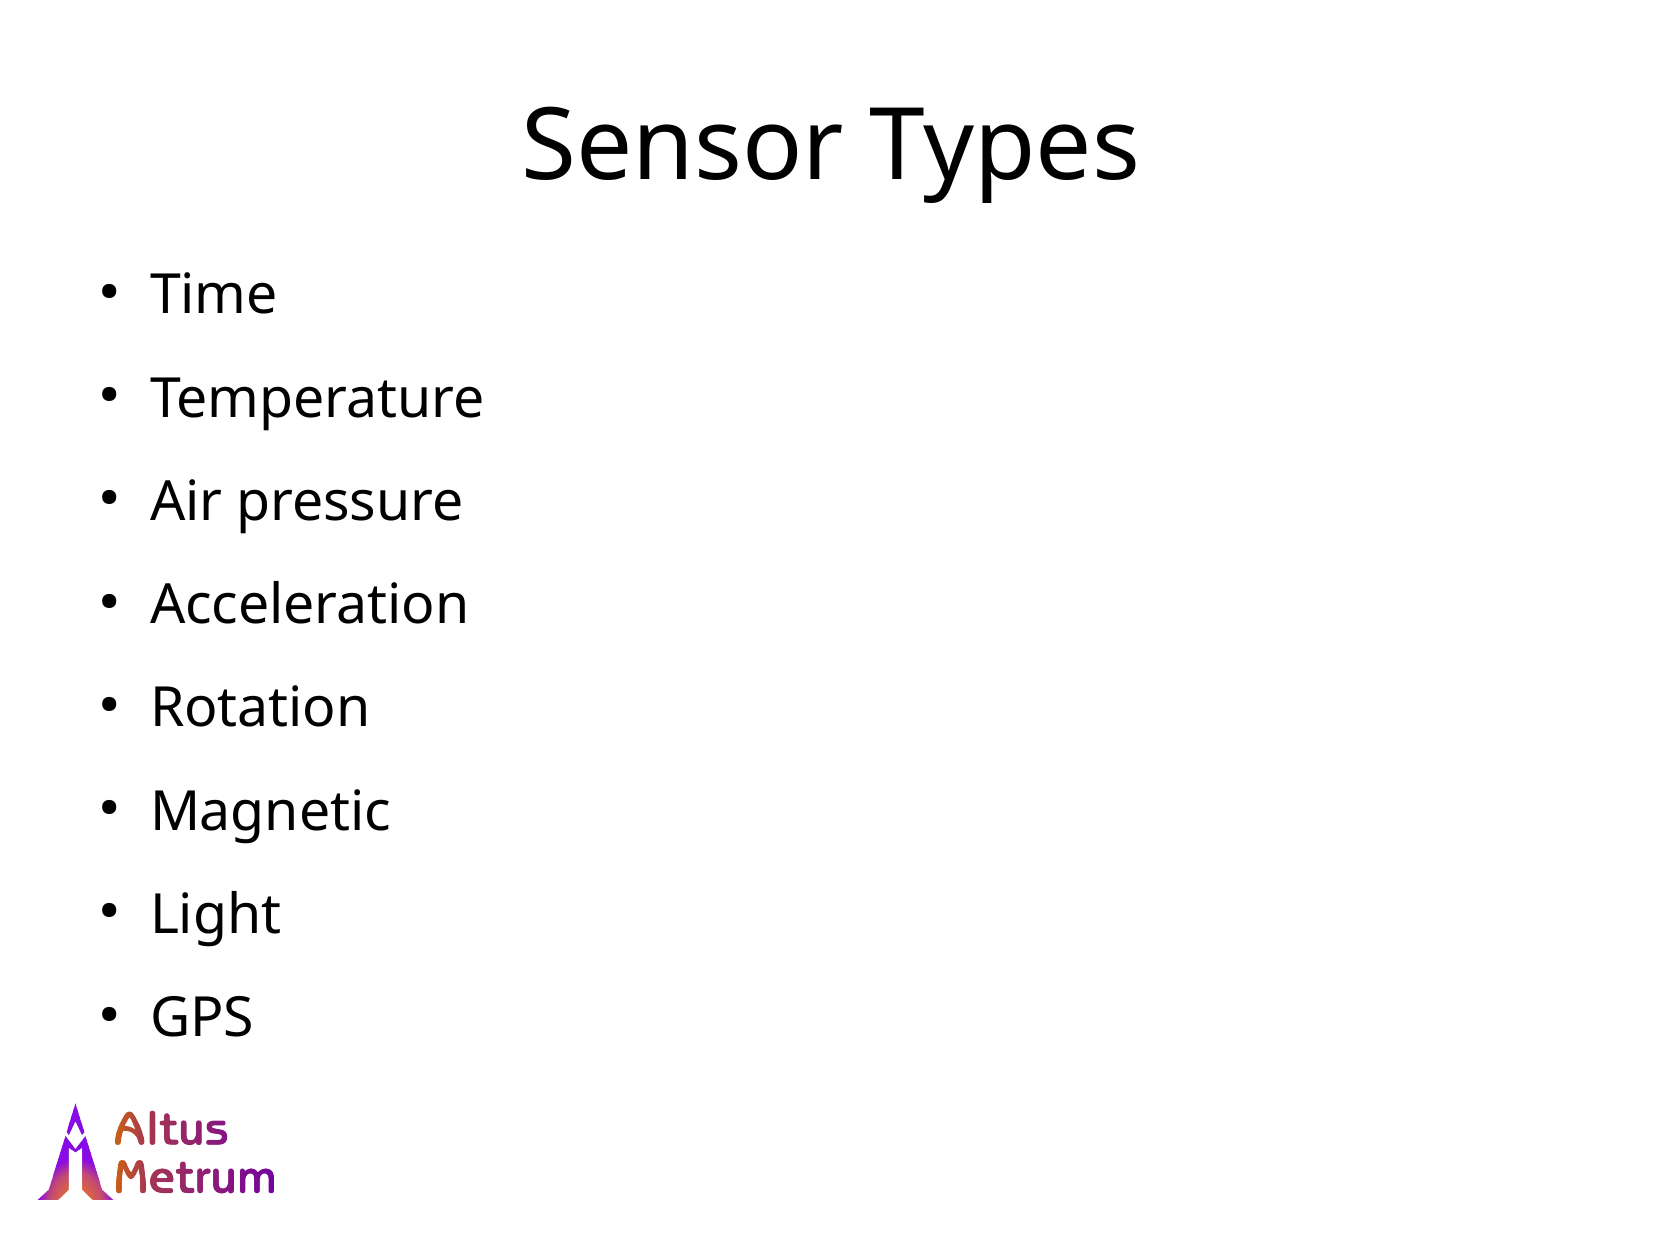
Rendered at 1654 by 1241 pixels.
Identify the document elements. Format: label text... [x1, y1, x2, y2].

list Time Temperature Air pressure Acceleration Rotation Magnetic Light GPS [82, 254, 1571, 1059]
picture [37, 1103, 274, 1200]
title Sensor Types [86, 55, 1576, 226]
